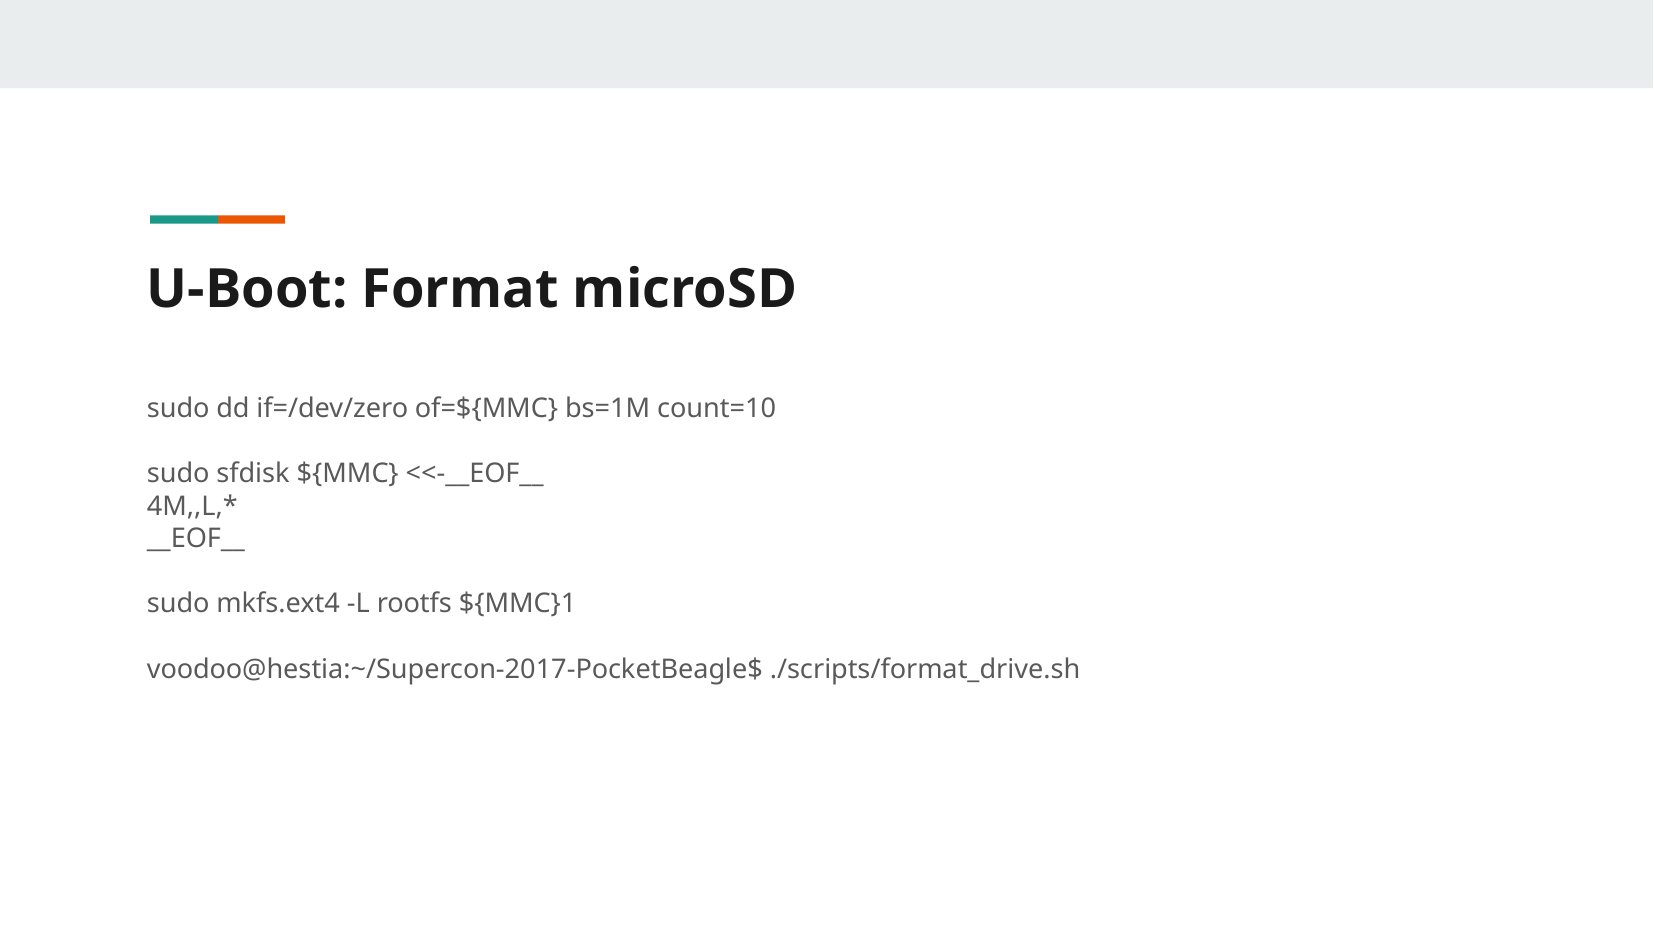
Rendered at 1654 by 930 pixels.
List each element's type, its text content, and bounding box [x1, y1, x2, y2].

list sudo dd if=/dev/zero of=${MMC} bs=1M count=10 sudo sfdisk ${MMC} <<-__EOF__ 4M,,L,* __EOF__ sudo mkfs.ext4 -L rootfs ${MMC}1 voodoo@hestia:~/Supercon-2017-PocketBeagle$ ./scripts/format_drive.sh [131, 375, 1522, 785]
title U-Boot: Format microSD [131, 238, 1522, 336]
